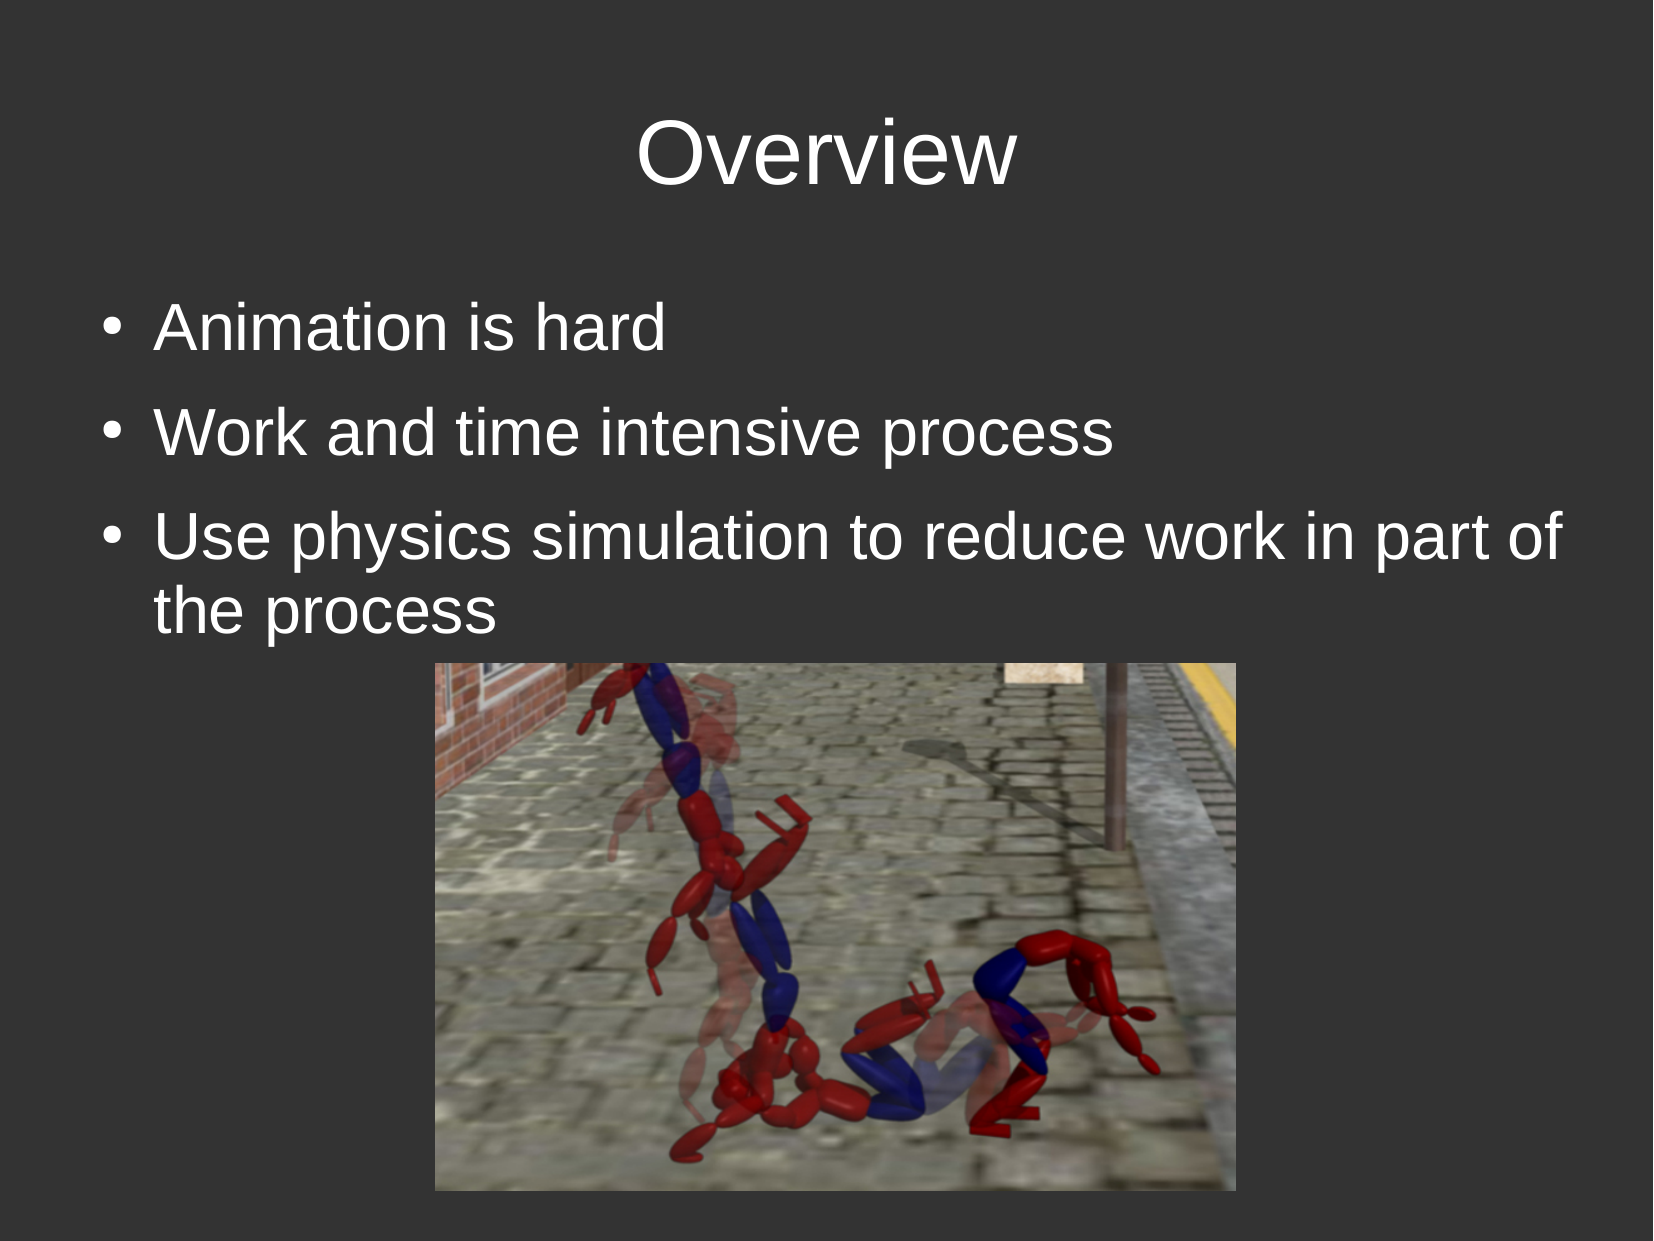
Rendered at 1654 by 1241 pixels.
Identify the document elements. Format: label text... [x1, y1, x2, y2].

title Overview [82, 49, 1571, 257]
list Animation is hard Work and time intensive process Use physics simulation to reduce work in part of the process [82, 290, 1571, 1109]
picture [435, 663, 1236, 1191]
